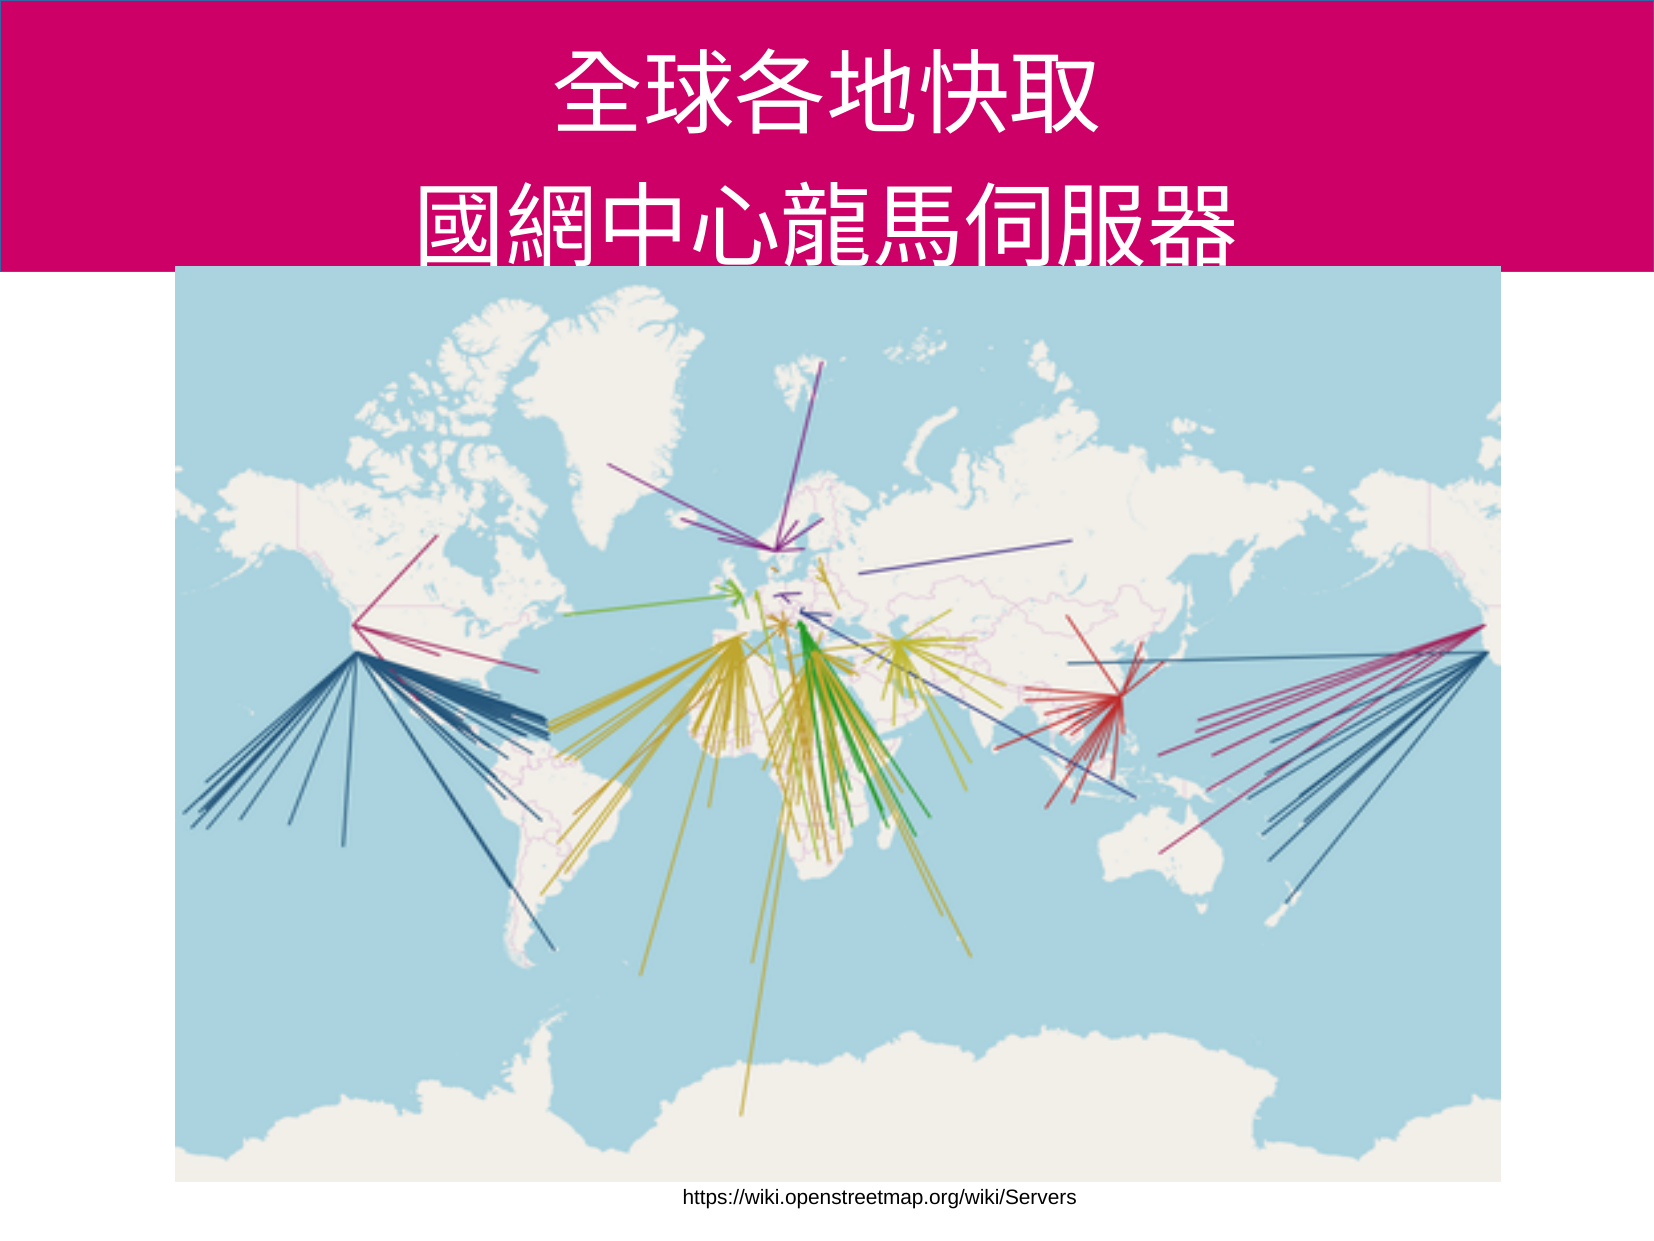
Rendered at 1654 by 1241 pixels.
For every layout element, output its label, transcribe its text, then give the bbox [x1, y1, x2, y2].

title 全球各地快取 國網中心龍馬伺服器 [82, 49, 1571, 257]
text_box https://wiki.openstreetmap.org/wiki/Servers [248, 1178, 1512, 1229]
picture [175, 266, 1501, 1182]
